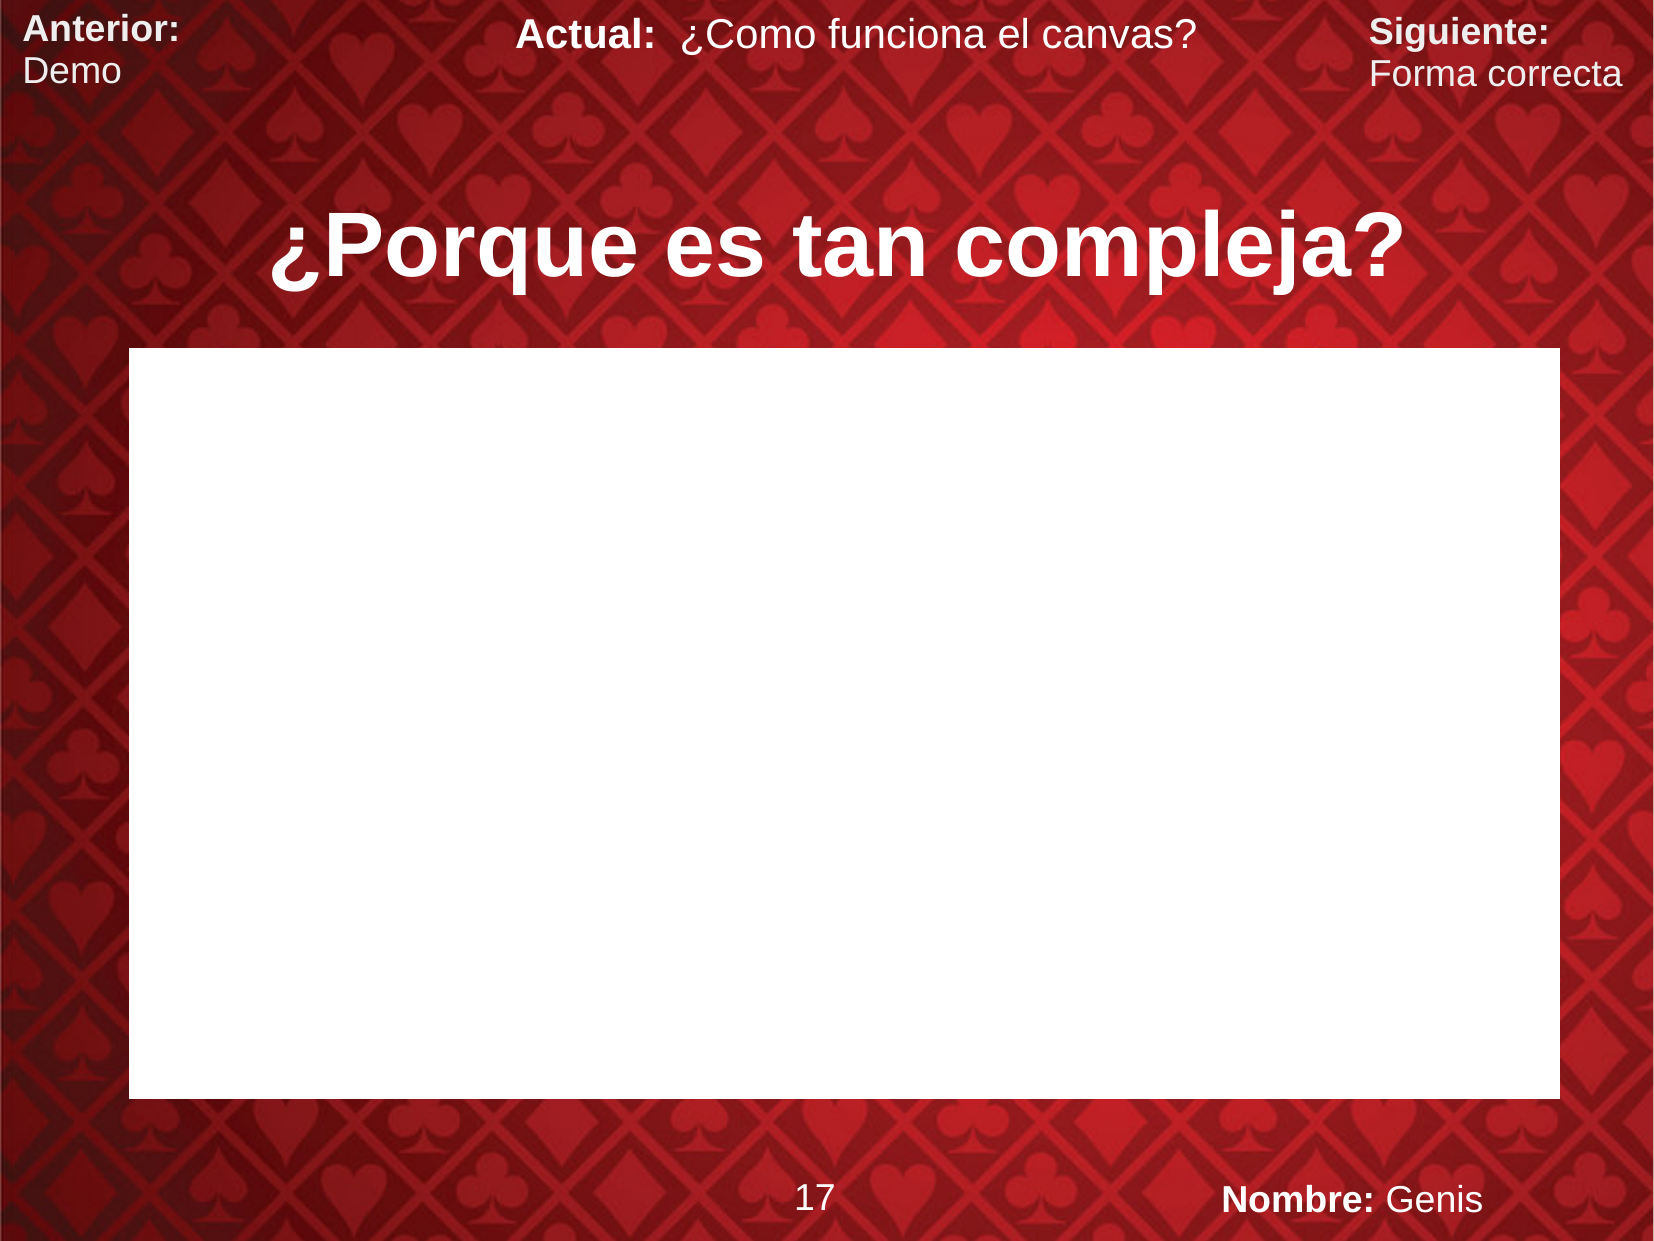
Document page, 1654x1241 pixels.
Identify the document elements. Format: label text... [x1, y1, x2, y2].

text_box Actual: ¿Como funciona el canvas? [472, 3, 1241, 112]
text_box Anterior: Demo [11, 7, 426, 92]
text_box 17 [531, 1169, 1099, 1227]
picture [0, 0, 1654, 1241]
title ¿Porque es tan compleja? [94, 141, 1583, 349]
text_box [129, 348, 1560, 1099]
text_box Siguiente: Forma correcta [1358, 10, 1654, 95]
text_box Nombre: Genis [1098, 1171, 1607, 1241]
